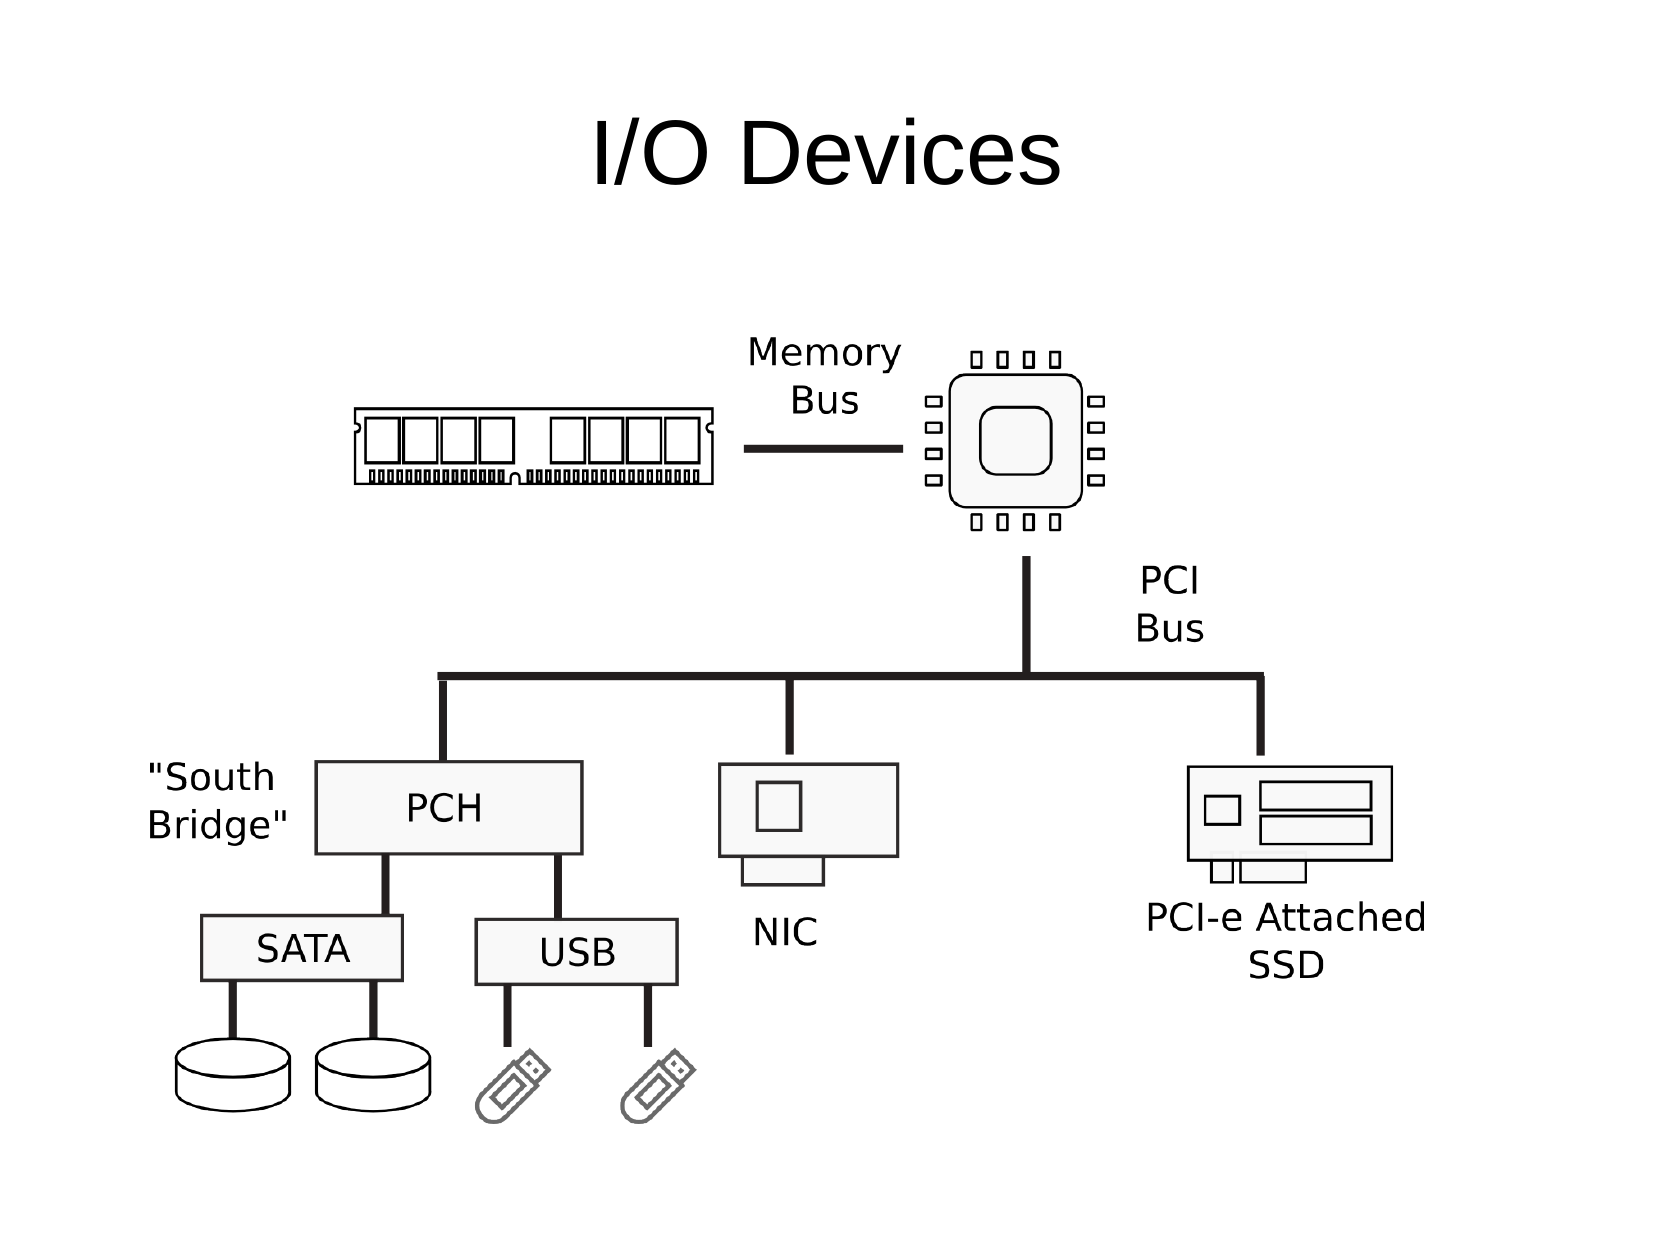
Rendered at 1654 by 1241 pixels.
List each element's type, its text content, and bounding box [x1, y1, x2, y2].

picture [150, 337, 1424, 1124]
title I/O Devices [82, 49, 1571, 257]
